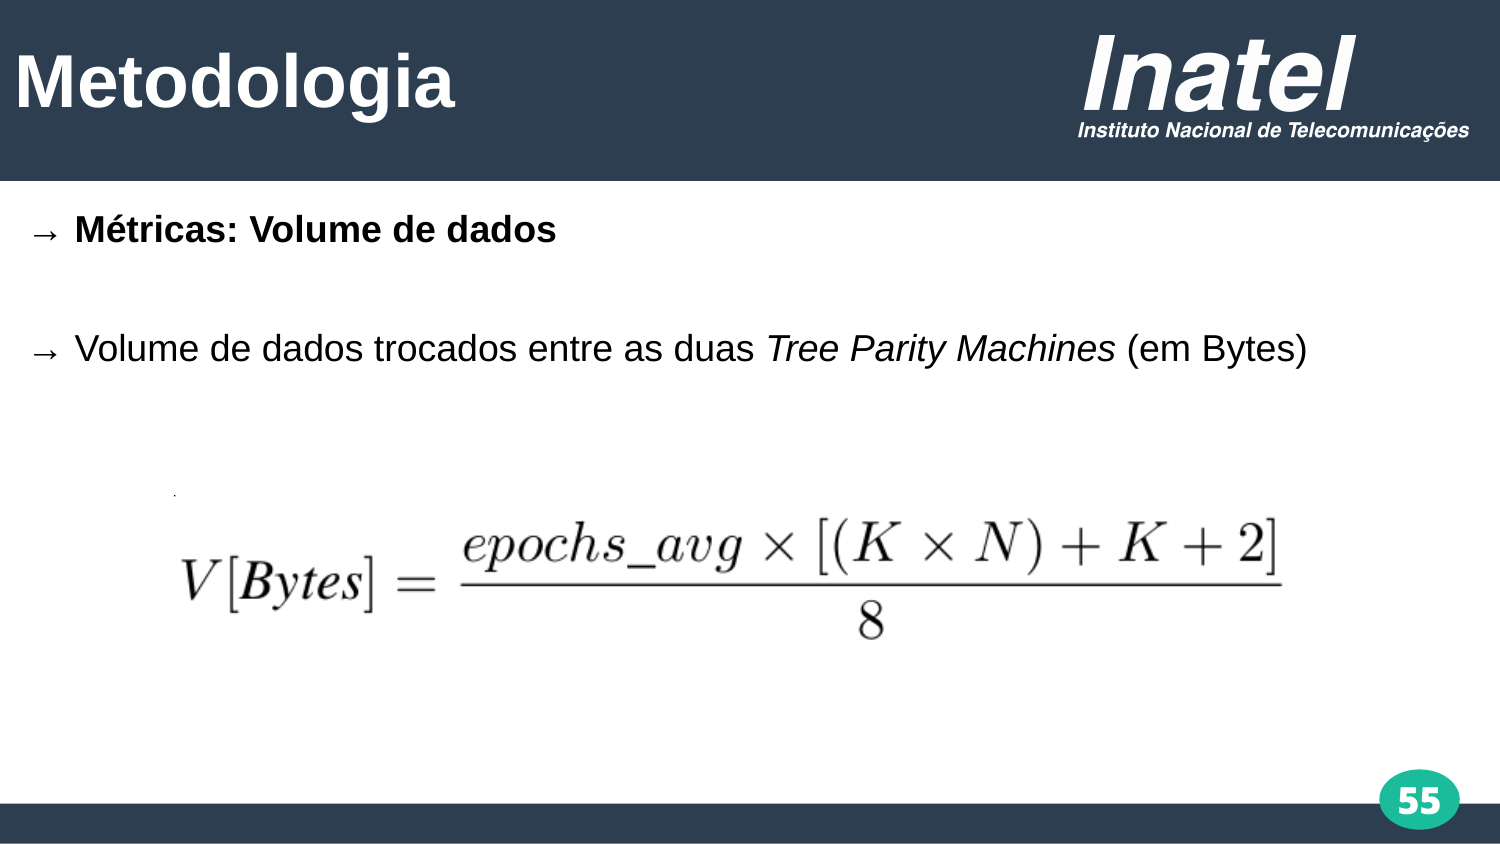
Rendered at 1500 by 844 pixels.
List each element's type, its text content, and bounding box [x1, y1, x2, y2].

picture [1078, 35, 1469, 142]
text_box → Métricas: Volume de dados → Volume de dados trocados entre as duas Tree Parity Machines (em Bytes) [11, 200, 1477, 378]
text_box Metodologia [0, 27, 1063, 136]
picture [174, 495, 1300, 662]
